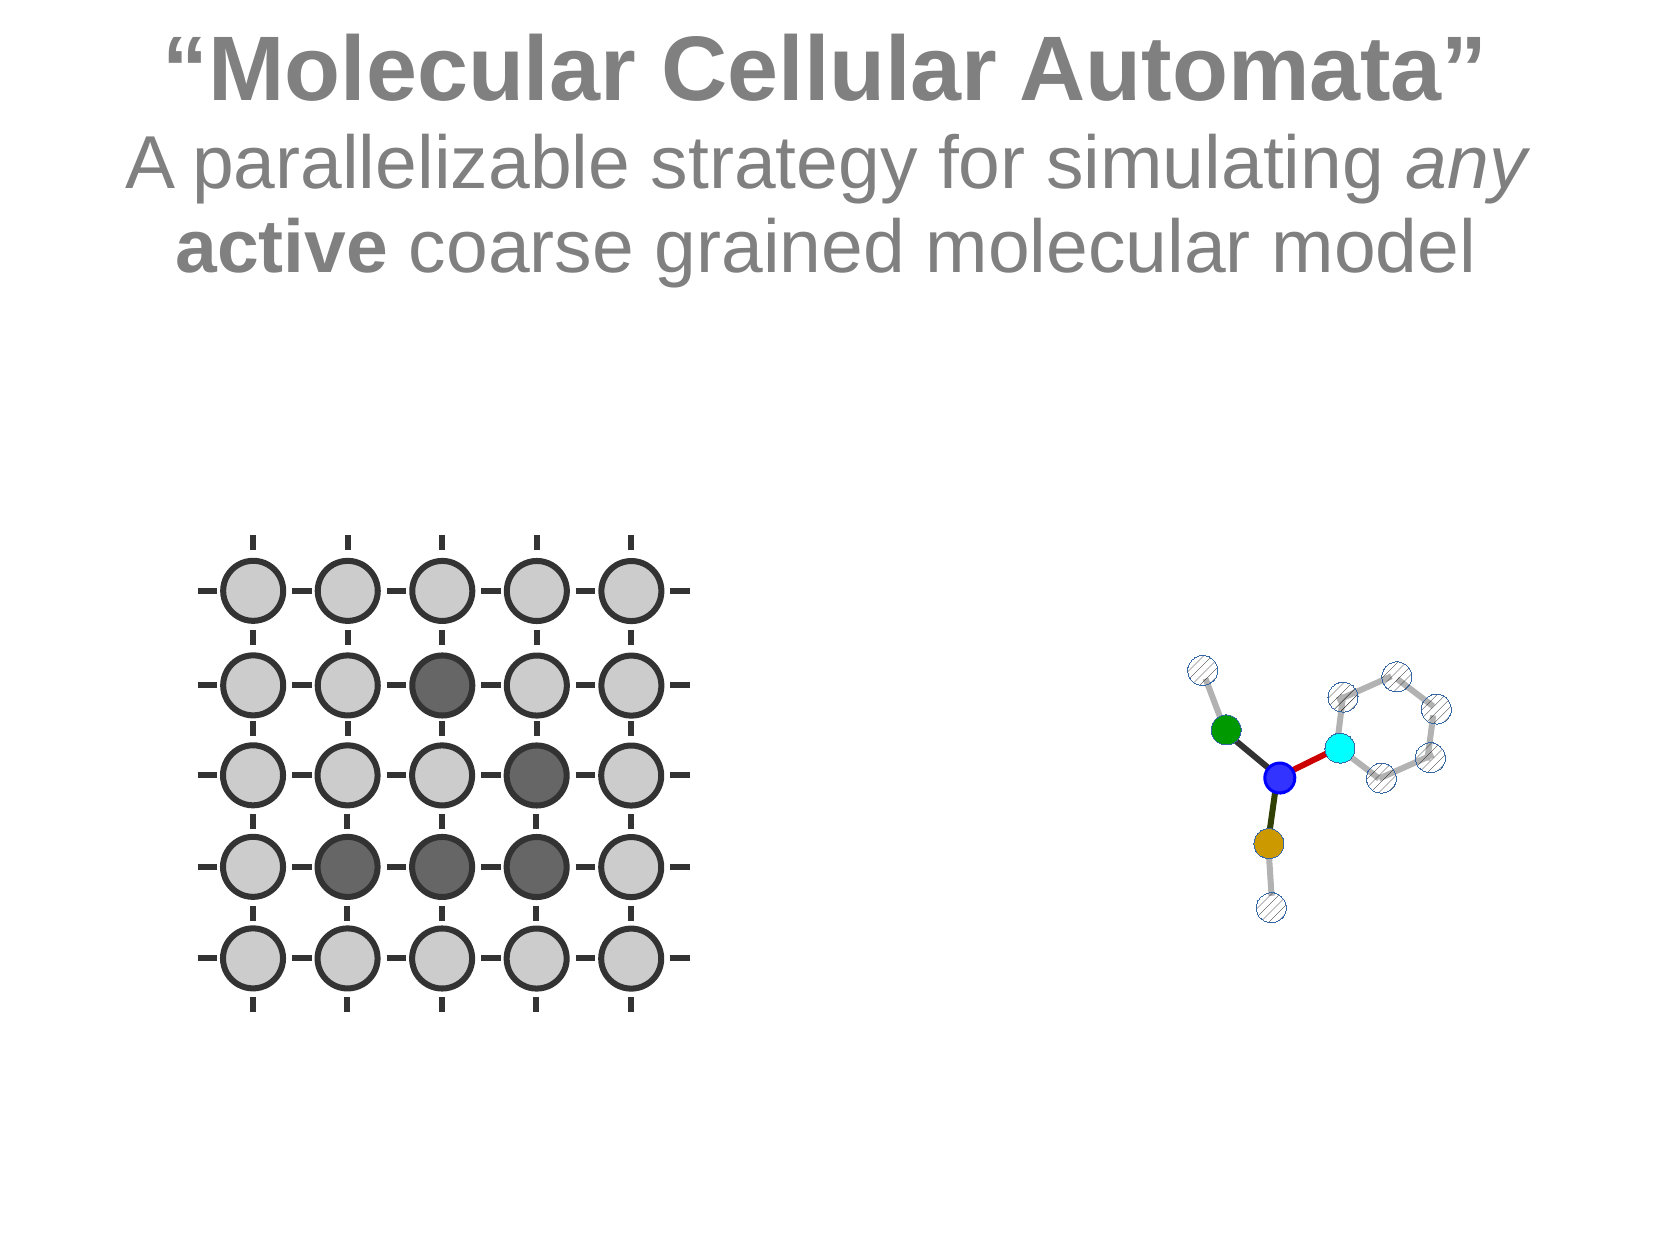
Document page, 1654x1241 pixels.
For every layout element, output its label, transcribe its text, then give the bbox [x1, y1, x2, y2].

text_box [412, 928, 473, 989]
text_box [1264, 763, 1295, 794]
text_box [223, 560, 284, 621]
text_box [222, 928, 284, 989]
text_box [1211, 714, 1242, 745]
text_box [1253, 828, 1284, 859]
text_box [1187, 655, 1218, 686]
text_box [506, 655, 567, 716]
text_box [601, 837, 662, 898]
text_box [317, 836, 378, 897]
text_box [412, 655, 473, 716]
text_box [601, 655, 662, 716]
text_box [506, 745, 567, 806]
text_box [1421, 694, 1452, 725]
text_box [601, 928, 662, 989]
text_box [317, 745, 378, 806]
text_box [317, 928, 378, 989]
text_box [1324, 733, 1355, 764]
text_box [506, 836, 567, 898]
text_box [1415, 742, 1446, 773]
title “Molecular Cellular Automata” A parallelizable strategy for simulating any active coarse grained molecular model [23, 0, 1629, 359]
text_box [317, 655, 378, 716]
text_box [412, 745, 473, 806]
text_box [317, 560, 378, 621]
text_box [506, 928, 567, 989]
text_box [601, 745, 662, 806]
text_box [412, 560, 473, 621]
text_box [1256, 892, 1287, 923]
text_box [1366, 763, 1397, 794]
text_box [223, 655, 284, 716]
text_box [1381, 661, 1412, 692]
text_box [601, 561, 662, 622]
text_box [222, 836, 284, 897]
text_box [506, 560, 567, 622]
text_box [222, 745, 284, 806]
text_box [1327, 682, 1359, 713]
text_box [412, 836, 473, 897]
